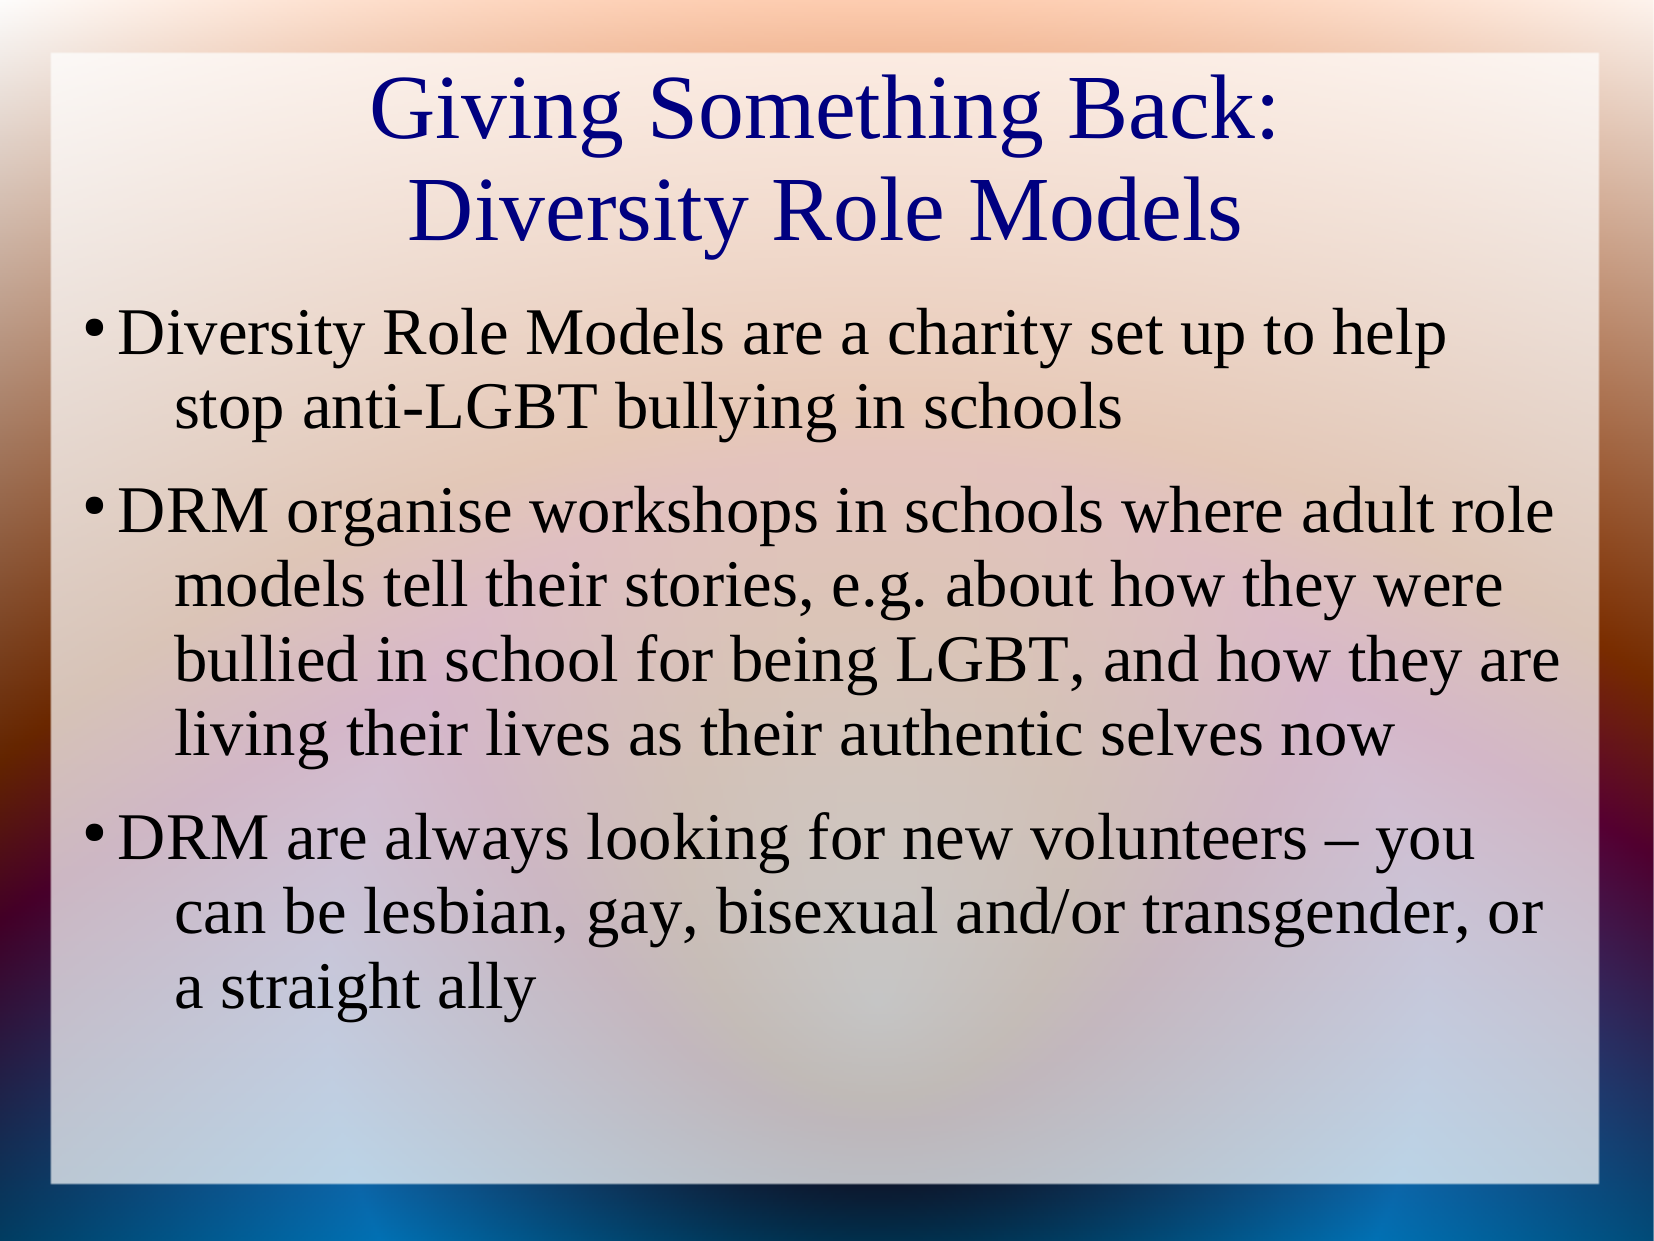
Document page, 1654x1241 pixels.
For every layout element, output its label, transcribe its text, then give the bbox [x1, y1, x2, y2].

picture [0, 0, 1654, 1241]
title Giving Something Back: Diversity Role Models [82, 55, 1571, 262]
list Diversity Role Models are a charity set up to help stop anti-LGBT bullying in schools DRM organise workshops in schools where adult role models tell their stories, e.g. about how they were bullied in school for being LGBT, and how they are living their lives as their authentic selves now DRM are always looking for new volunteers – you can be lesbian, gay, bisexual and/or transgender, or a straight ally [82, 290, 1571, 1033]
